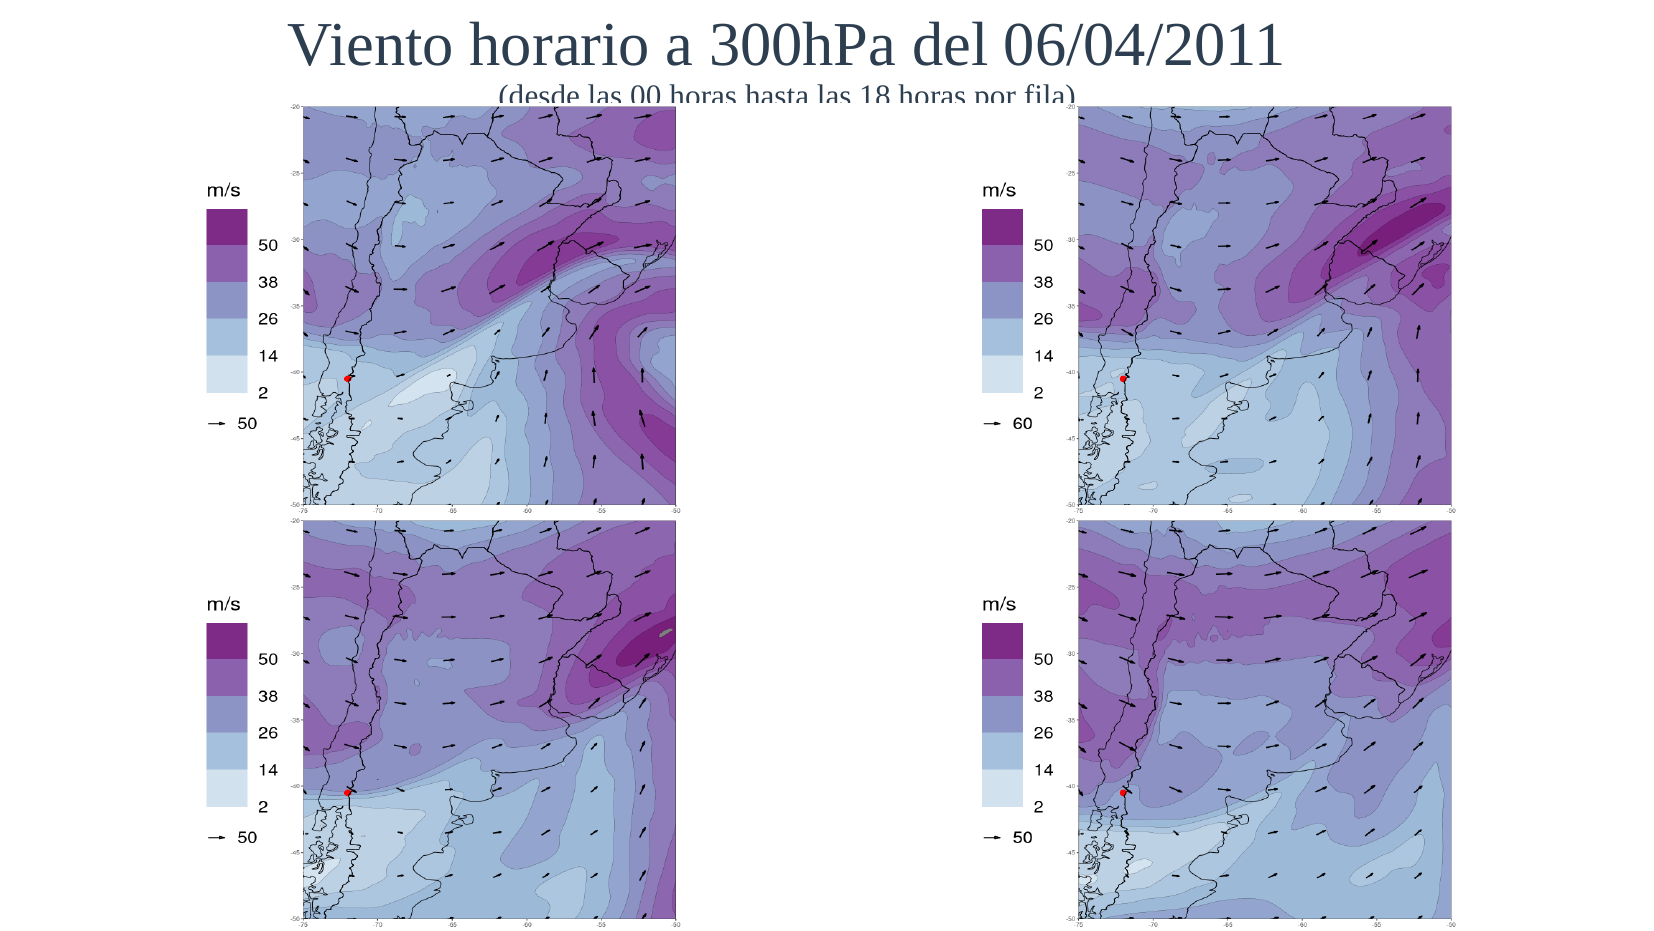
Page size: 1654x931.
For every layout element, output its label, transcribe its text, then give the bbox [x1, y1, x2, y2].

text_box Viento horario a 300hPa del 06/04/2011 (desde las 00 horas hasta las 18 horas por fila) [225, 7, 1351, 103]
picture [51, 103, 1602, 931]
